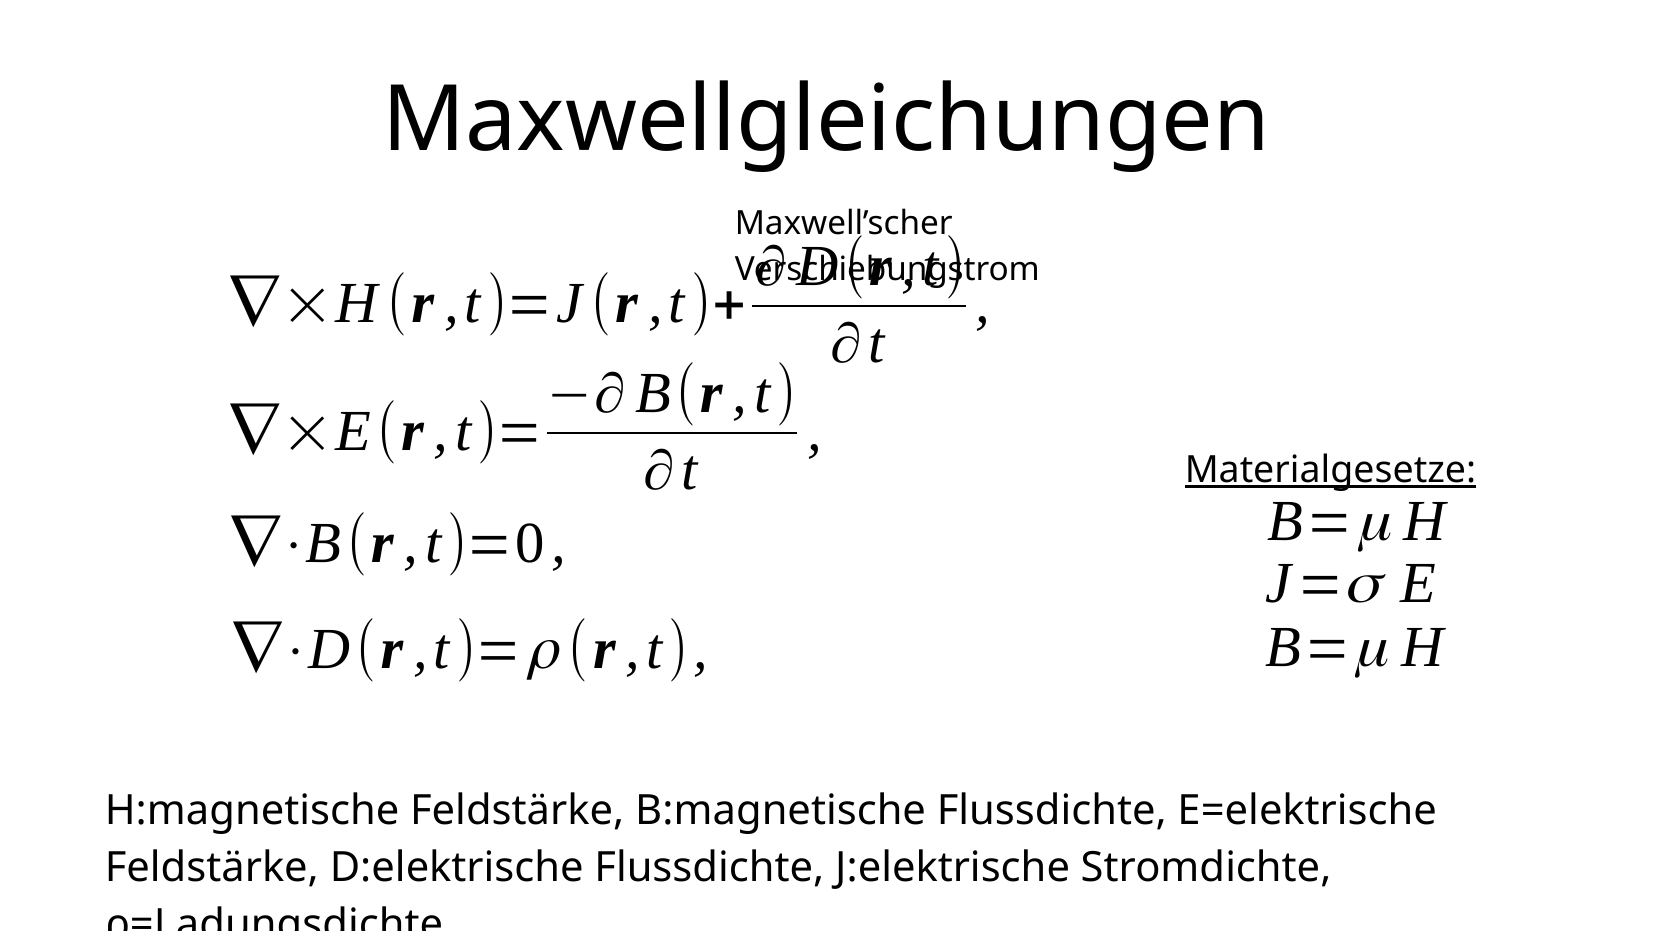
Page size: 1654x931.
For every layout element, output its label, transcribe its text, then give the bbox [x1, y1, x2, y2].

text_box Maxwell’scher Verschiebungstrom [720, 192, 1261, 376]
chart [224, 232, 826, 503]
title Maxwellgleichungen [82, 37, 1571, 193]
chart [225, 615, 715, 685]
chart [1260, 534, 1456, 682]
text_box H:magnetische Feldstärke, B:magnetische Flussdichte, E=elektrische Feldstärke, D:elektrische Flussdichte, J:elektrische Stromdichte, ρ=Ladungsdichte [90, 772, 1576, 931]
text_box Materialgesetze: [1170, 435, 1501, 534]
chart [225, 510, 571, 580]
